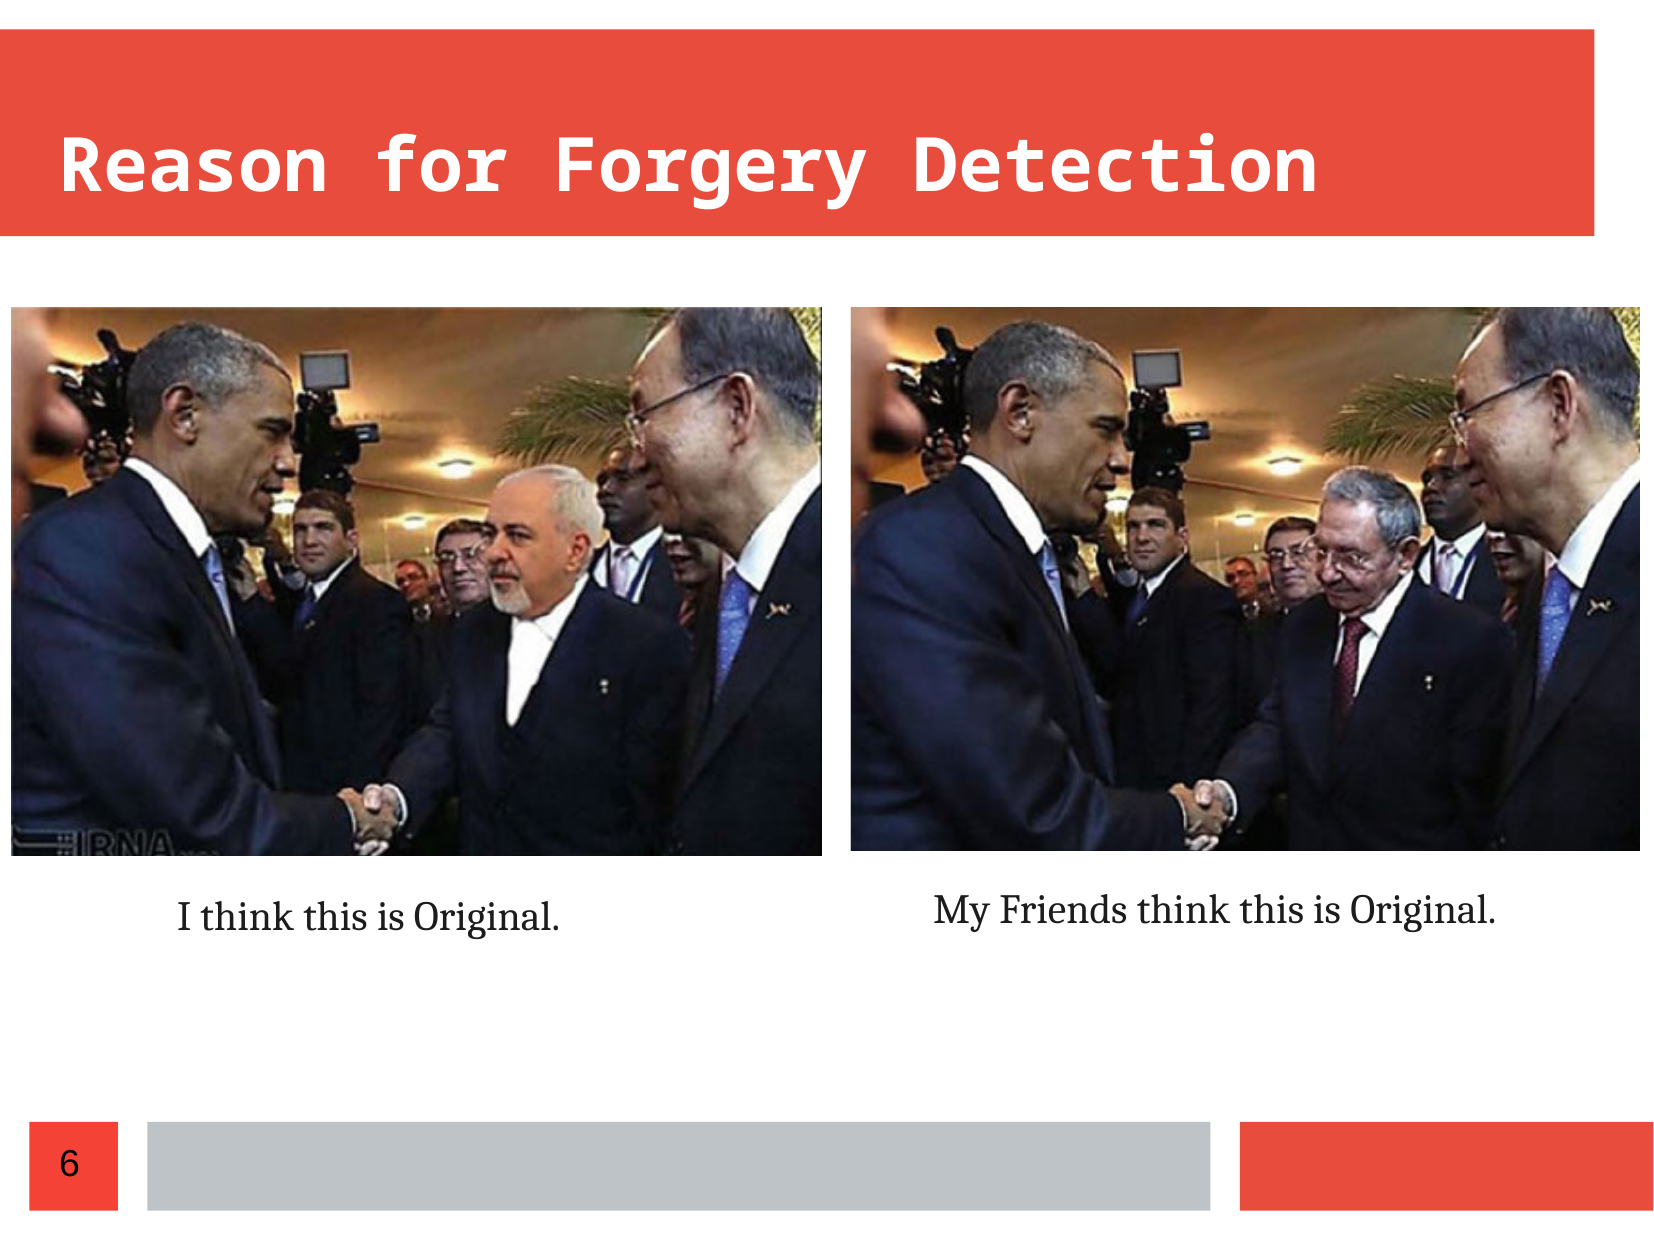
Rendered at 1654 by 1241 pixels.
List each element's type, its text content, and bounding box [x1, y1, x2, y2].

picture [11, 307, 822, 856]
text_box <number> [44, 1134, 674, 1205]
list My Friends think this is Original. [933, 885, 1654, 1068]
list I think this is Original. [177, 892, 863, 1075]
picture [850, 307, 1640, 851]
text_box Reason for Forgery Detection [58, 59, 1595, 207]
